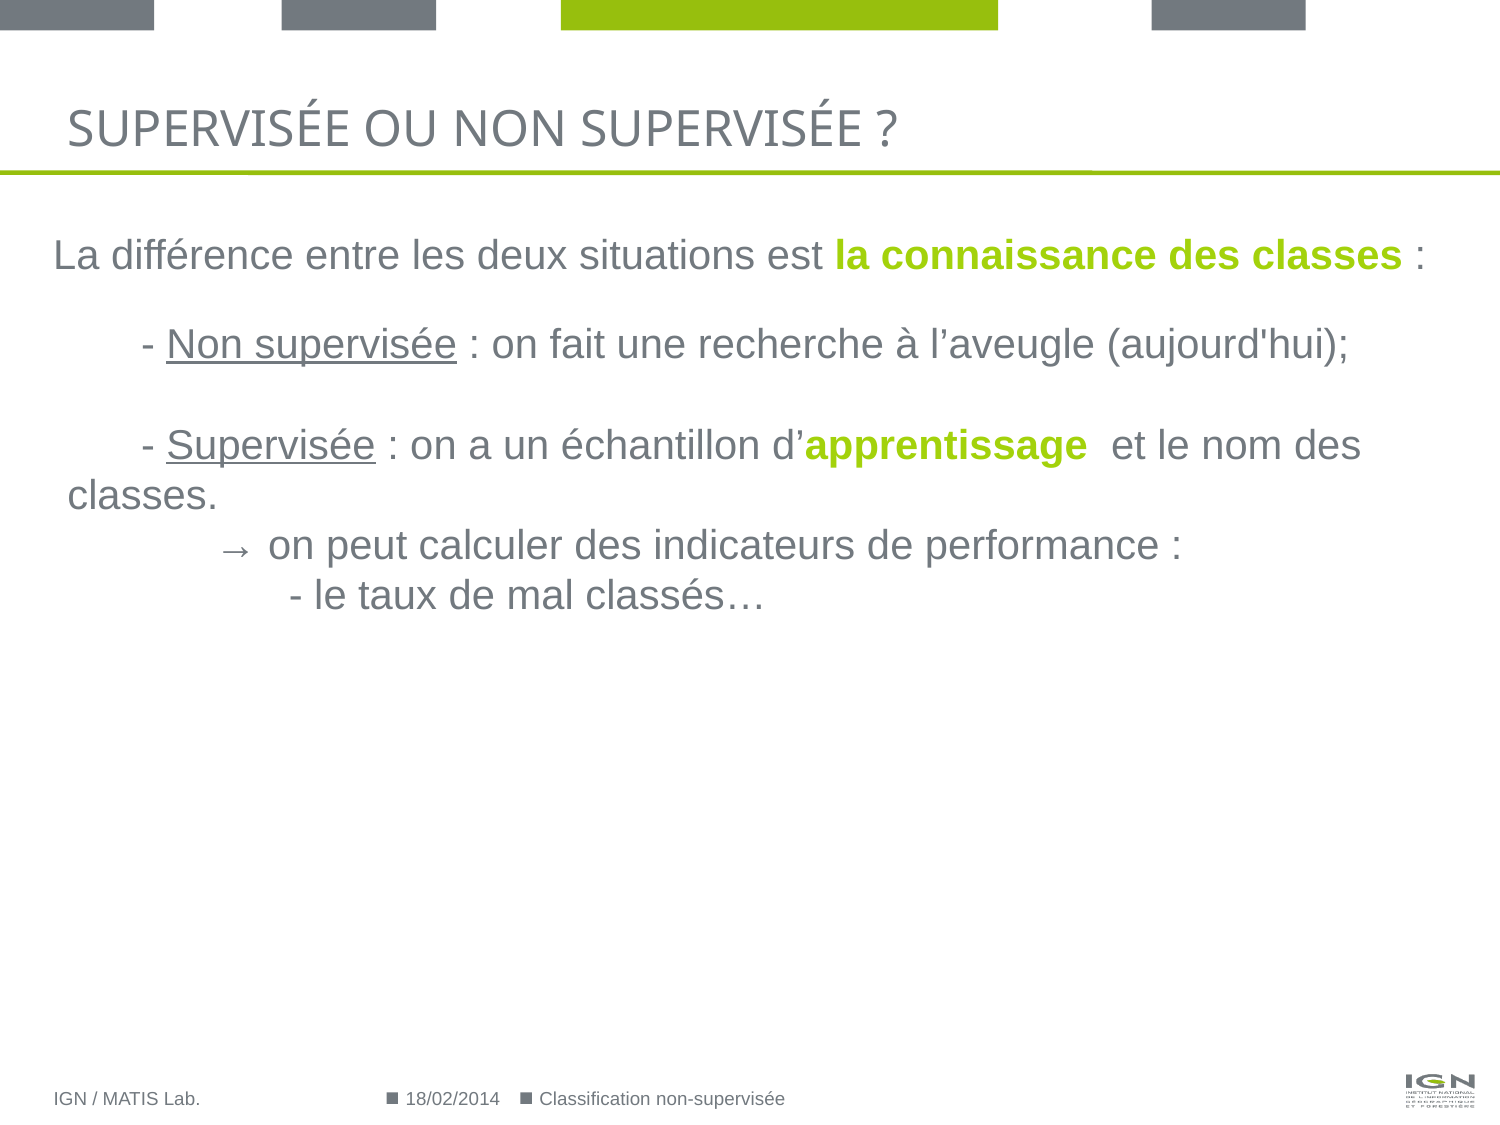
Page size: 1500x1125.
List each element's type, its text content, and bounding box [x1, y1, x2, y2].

text_box La différence entre les deux situations est la connaissance des classes : [38, 220, 1475, 284]
text_box SUPERVISÉE OU NON SUPERVISÉE ? [53, 80, 1425, 173]
text_box IGN / MATIS Lab. [39, 1067, 360, 1125]
text_box - Non supervisée : on fait une recherche à l’aveugle (aujourd'hui); - Supervisée : on a un échantillon d’apprentissage et le nom des classes. → on peut calculer des indicateurs de performance : - le taux de mal classés… [52, 219, 1489, 775]
text_box Classification non-supervisée [524, 1067, 875, 1125]
text_box 18/02/2014 [390, 1067, 524, 1125]
picture [1404, 1074, 1475, 1108]
